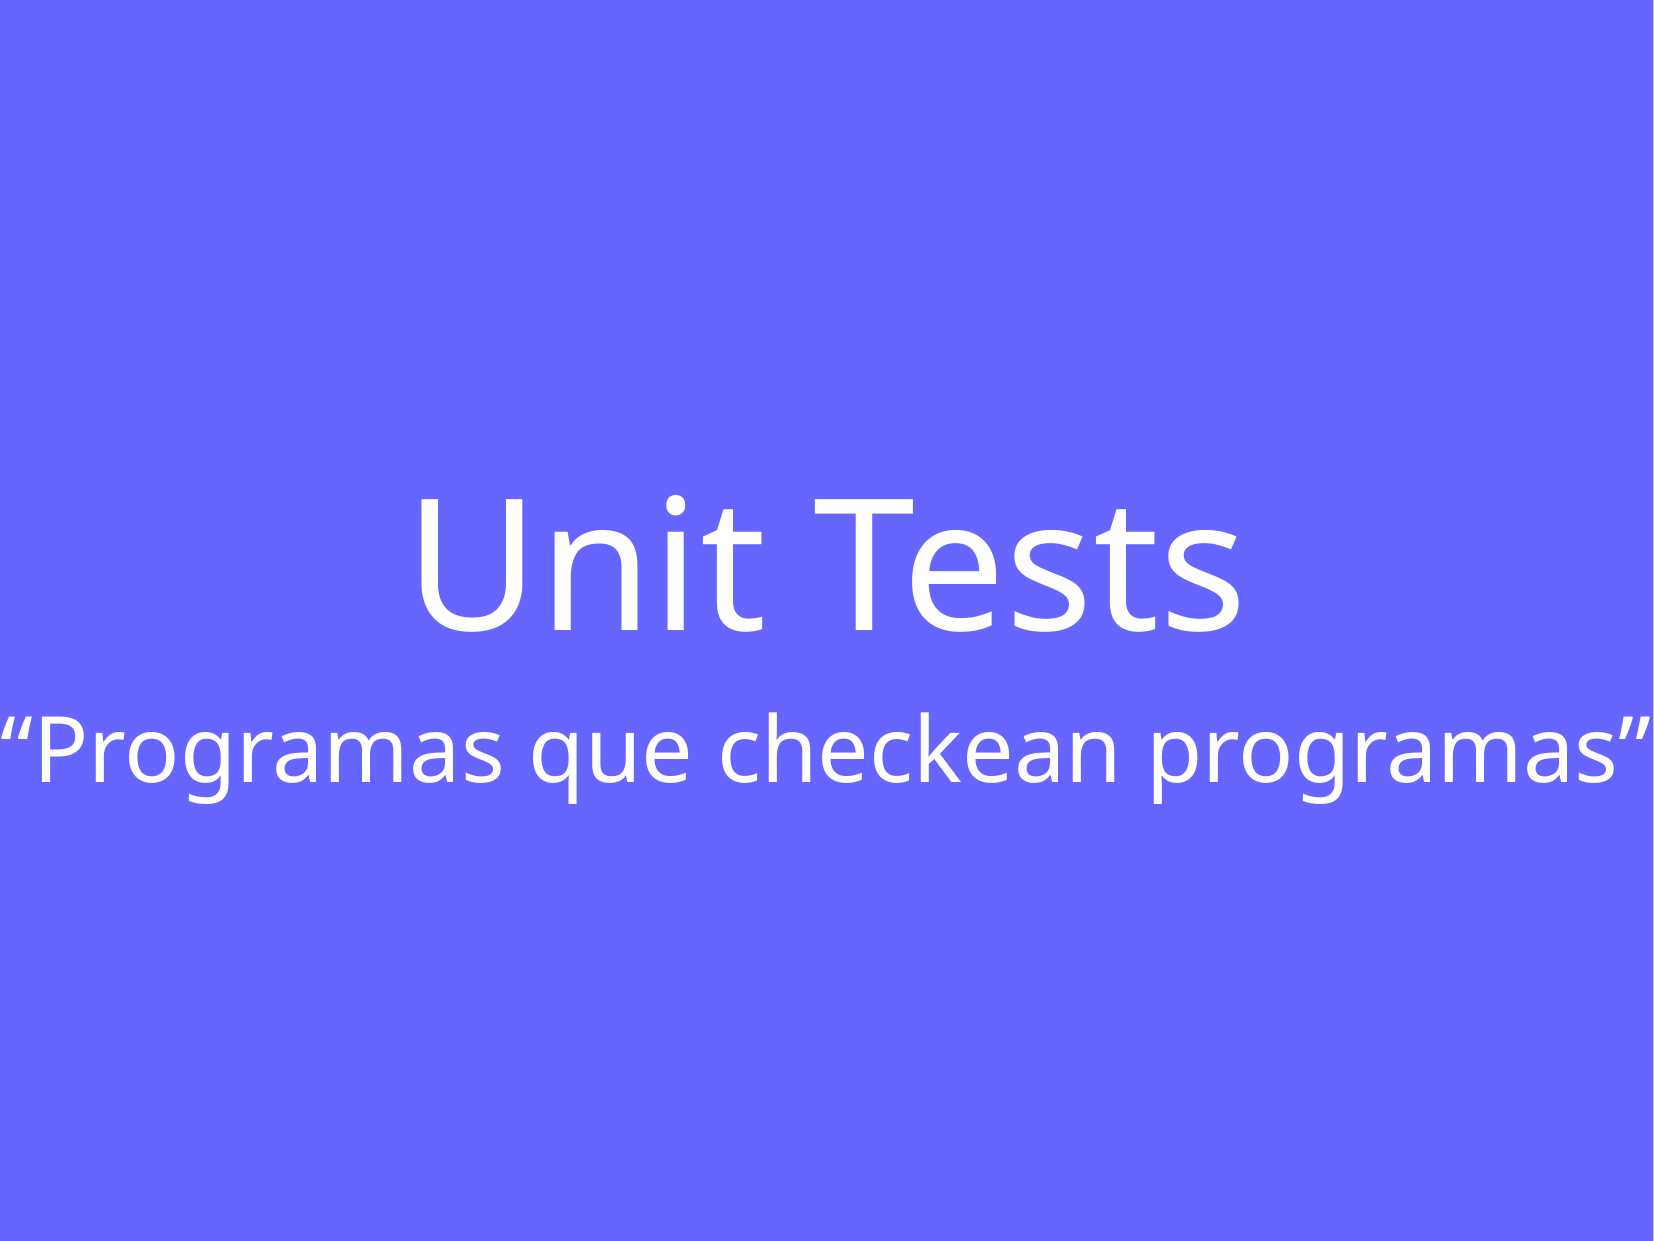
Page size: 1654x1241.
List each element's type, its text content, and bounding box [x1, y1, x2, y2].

title Unit Tests “Programas que checkean programas” [0, 0, 1654, 1241]
